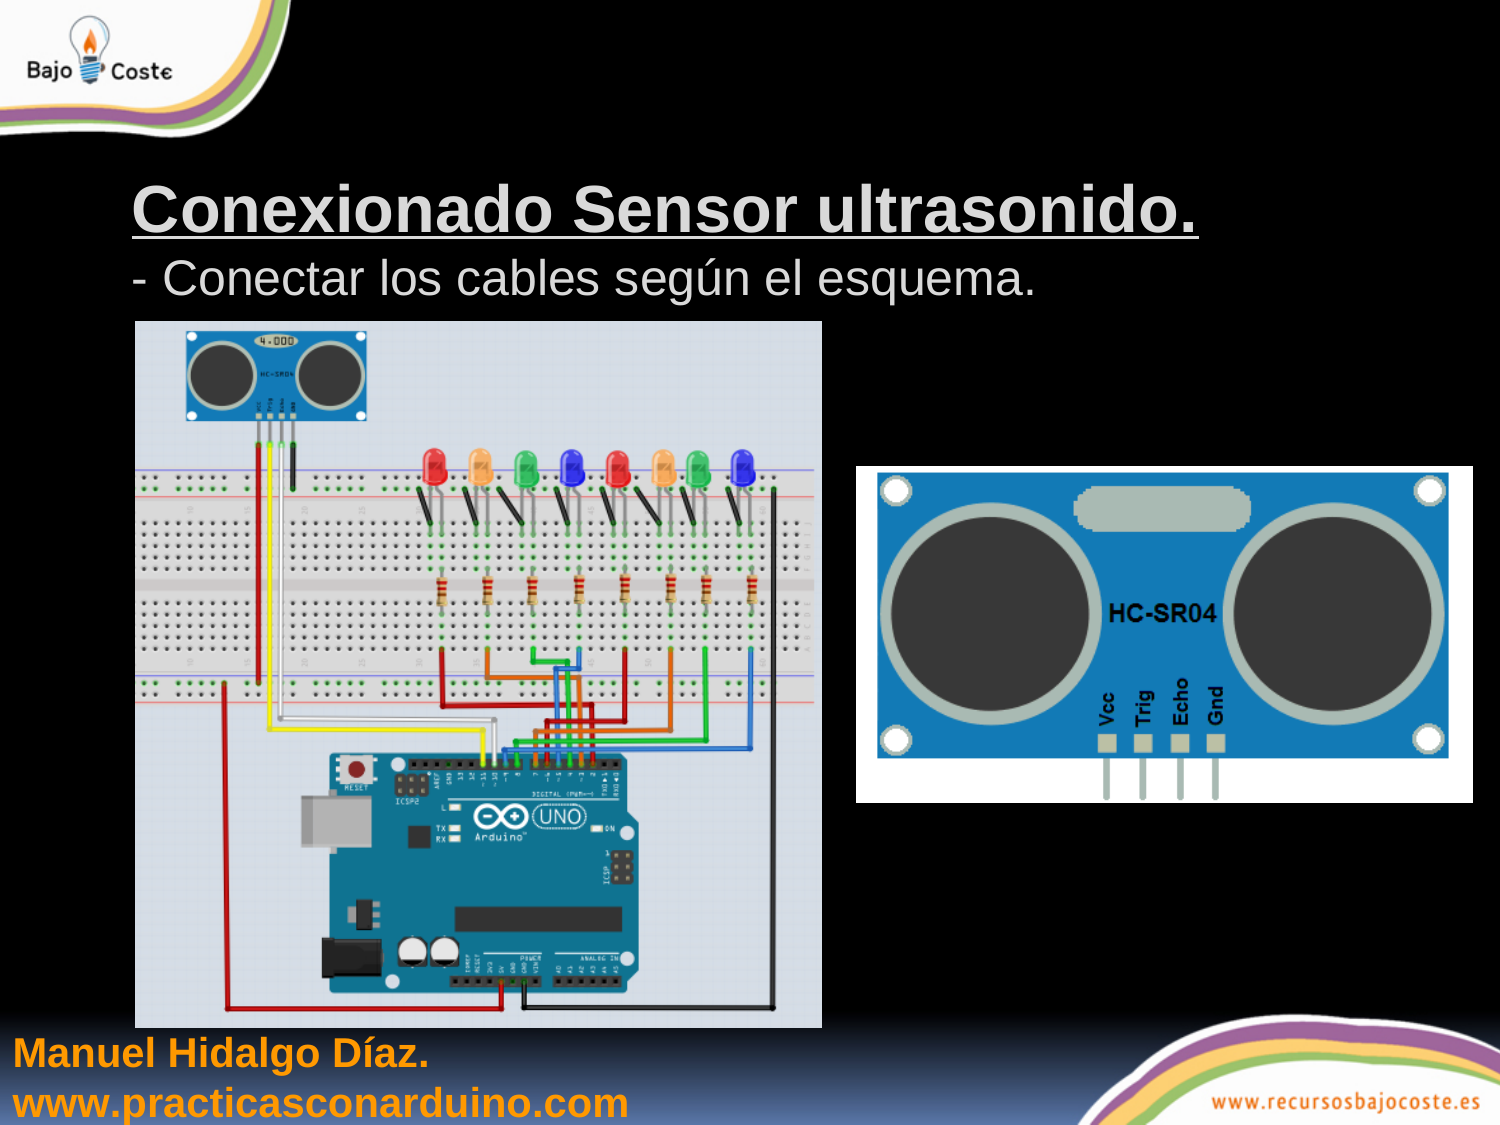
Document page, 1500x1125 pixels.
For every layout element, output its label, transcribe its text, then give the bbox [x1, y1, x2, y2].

text_box Manuel Hidalgo Díaz. www.practicasconarduino.com [0, 1017, 683, 1125]
picture [0, 0, 1500, 1125]
text_box Conexionado Sensor ultrasonido. - Conectar los cables según el esquema. [117, 157, 1416, 920]
